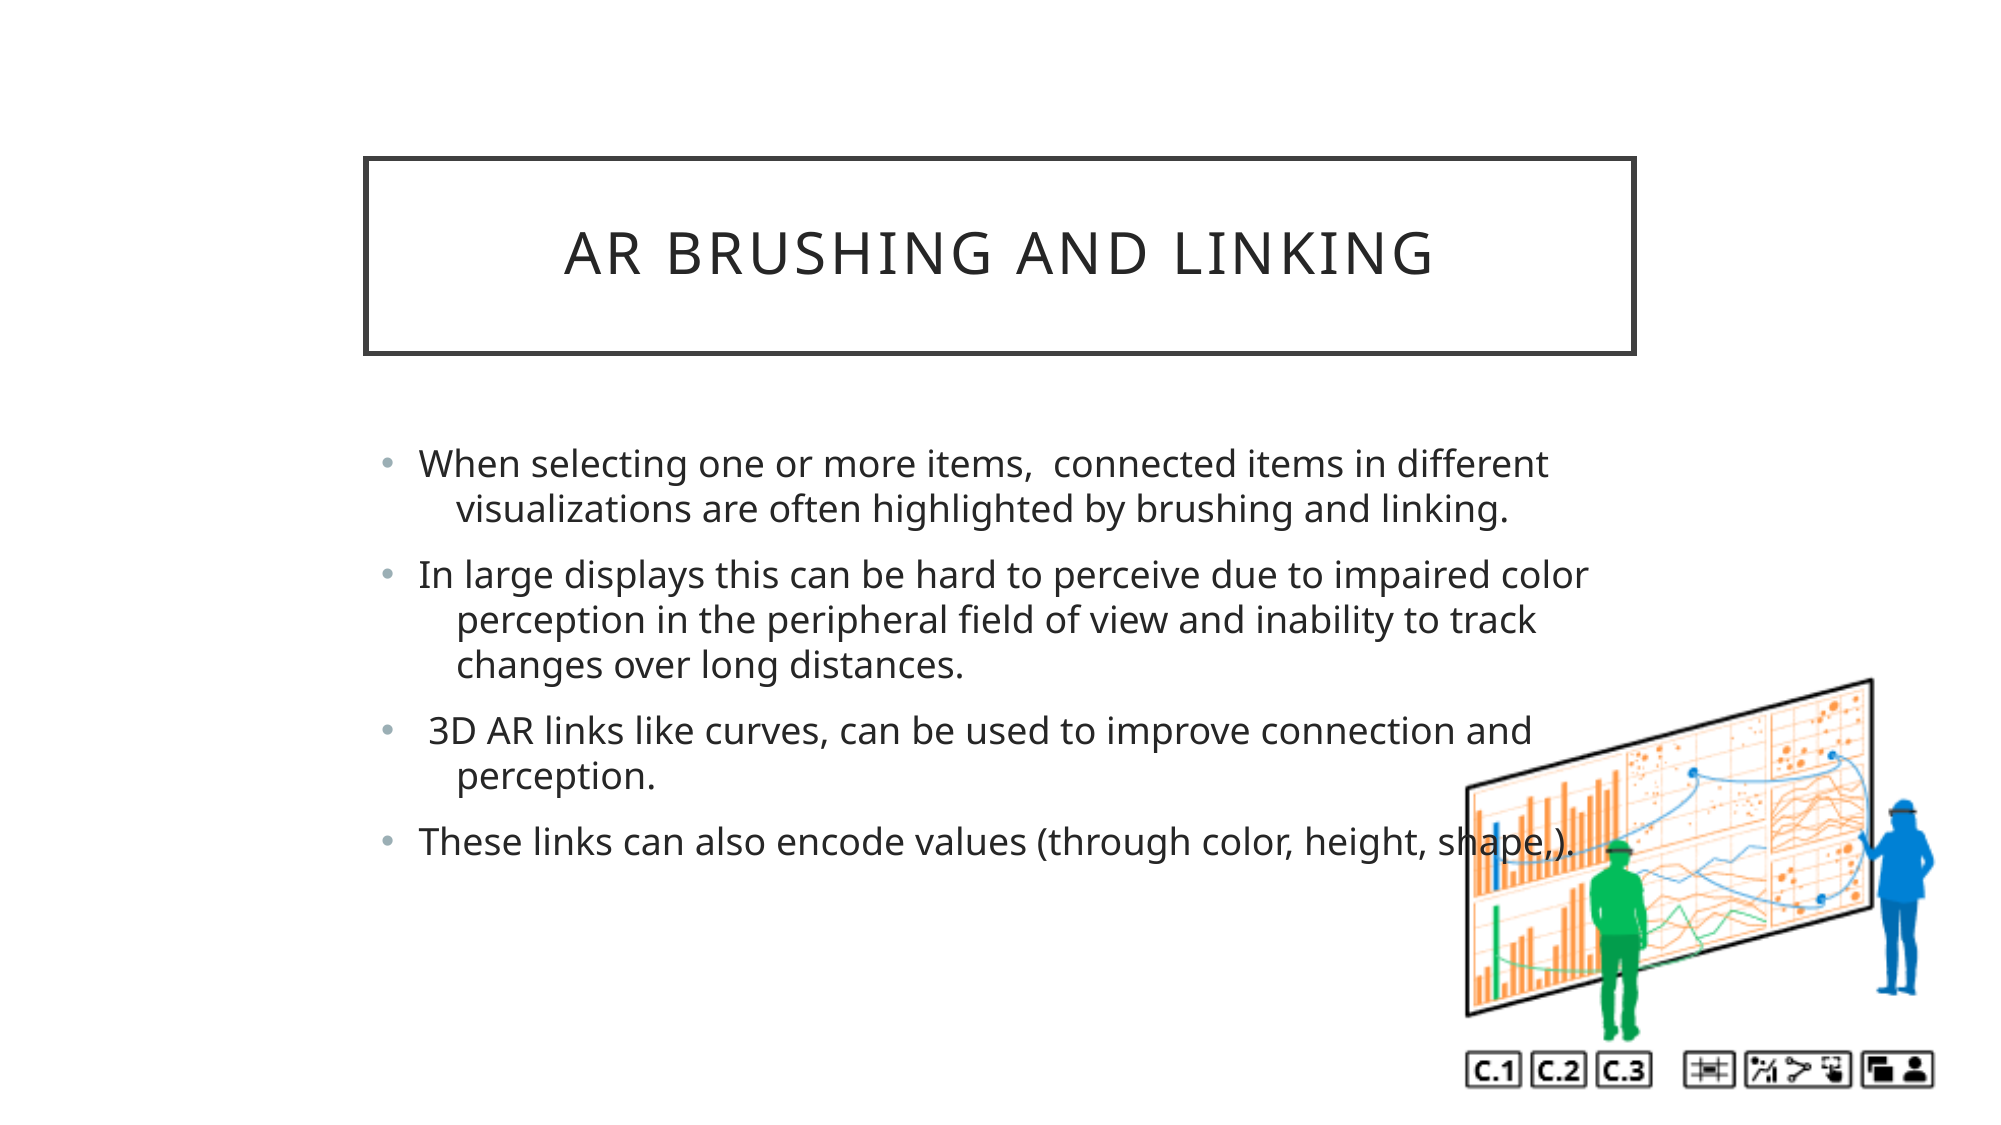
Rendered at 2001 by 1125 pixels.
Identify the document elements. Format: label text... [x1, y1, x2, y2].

list When selecting one or more items, connected items in different visualizations are often highlighted by brushing and linking. In large displays this can be hard to perceive due to impaired color perception in the peripheral field of view and inability to track changes over long distances. 3D AR links like curves, can be used to improve connection and perception. These links can also encode values (through color, height, shape,). [366, 432, 1634, 942]
title Ar brushing and linking [366, 158, 1634, 354]
picture [1415, 632, 2000, 1122]
